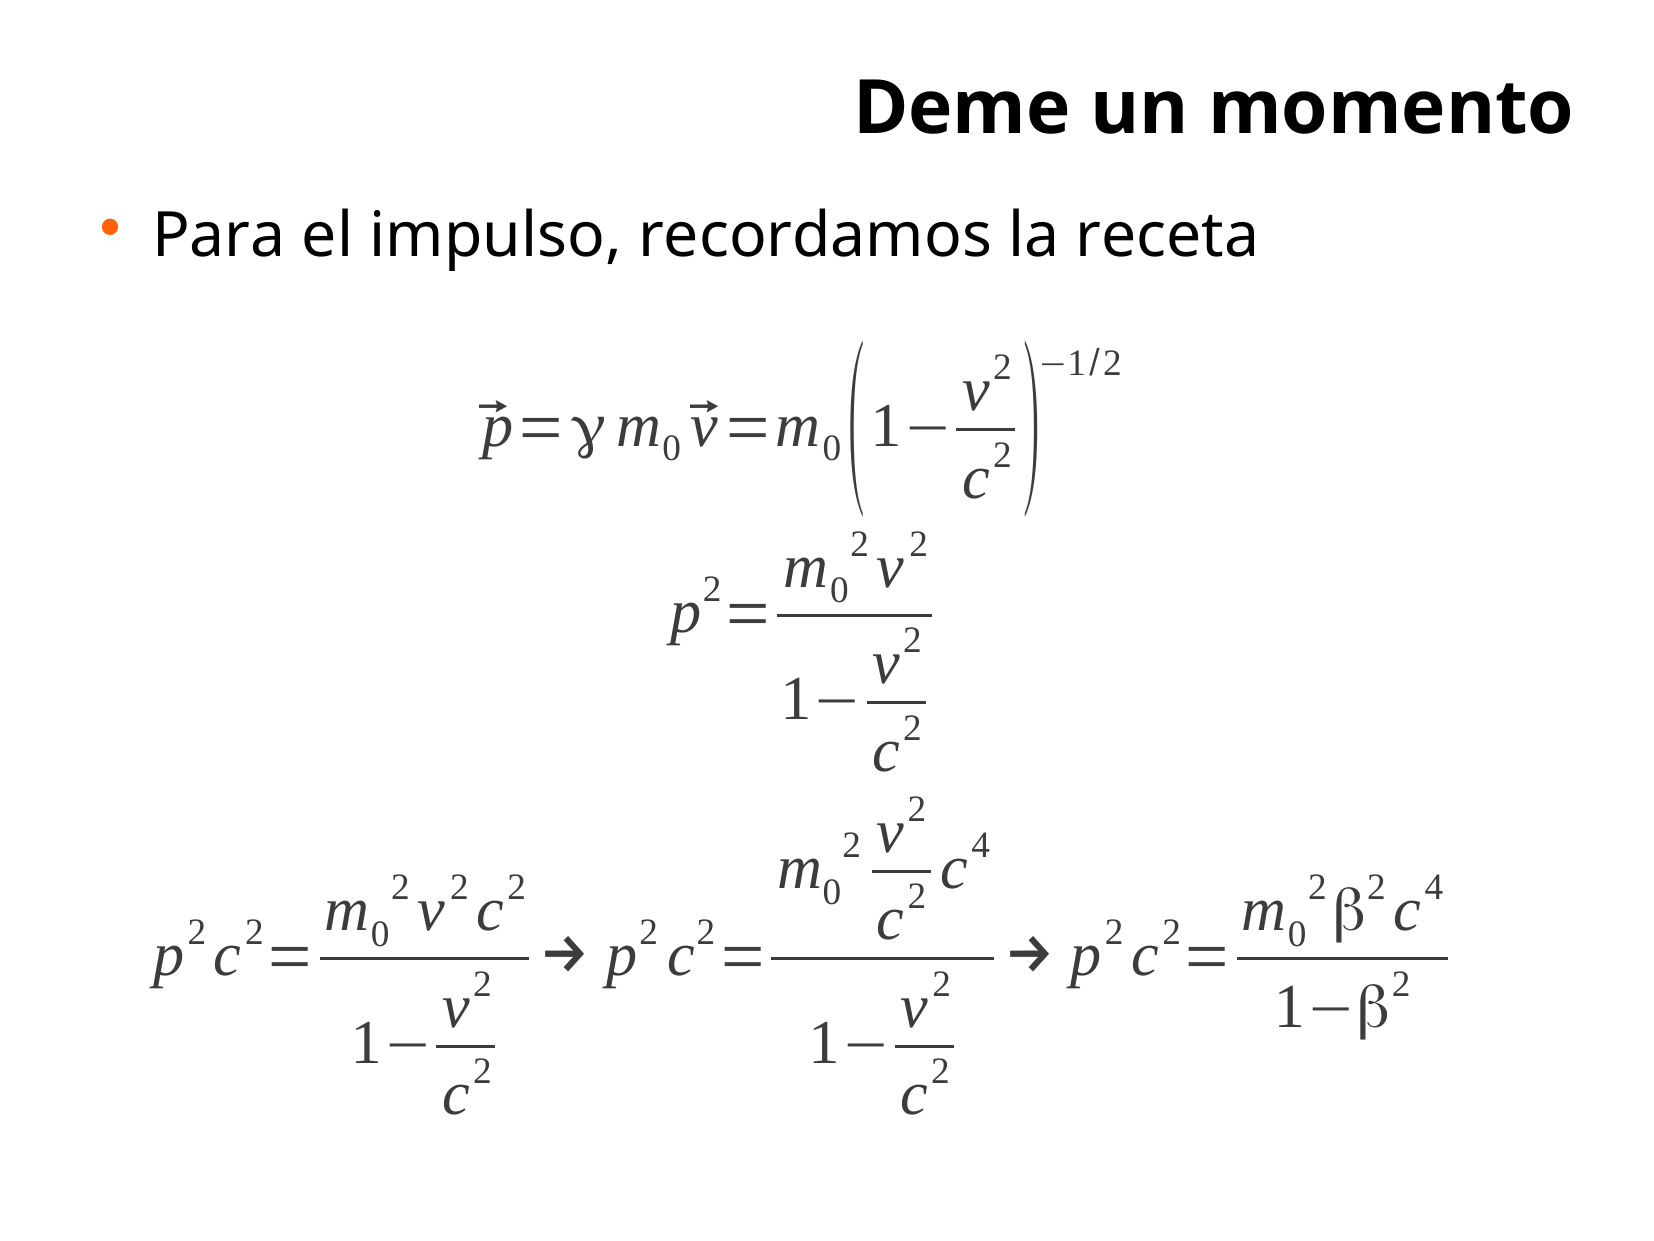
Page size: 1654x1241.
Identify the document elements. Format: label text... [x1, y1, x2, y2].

chart [138, 337, 1462, 1130]
title Deme un momento [86, 49, 1575, 151]
list Para el impulso, recordamos la receta [82, 187, 1571, 1007]
